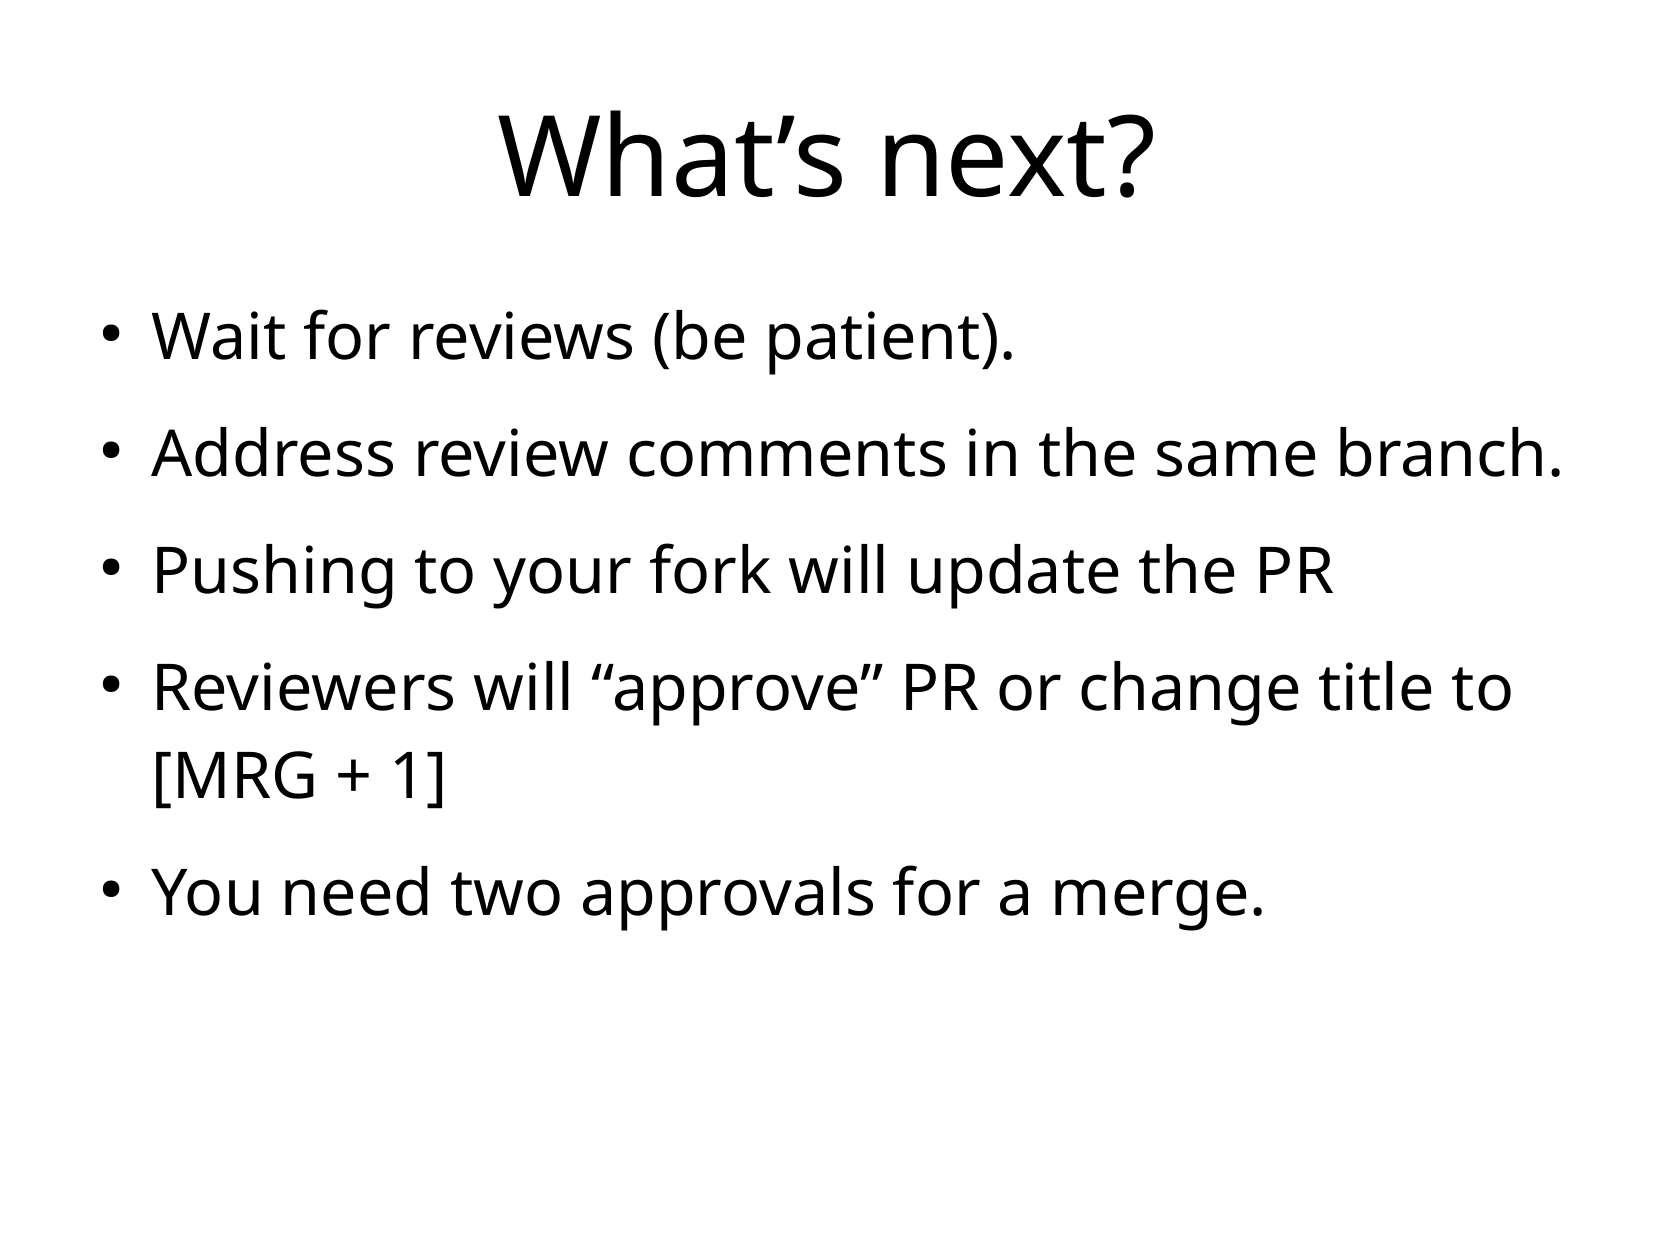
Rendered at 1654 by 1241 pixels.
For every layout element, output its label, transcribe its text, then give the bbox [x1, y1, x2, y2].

list Wait for reviews (be patient). Address review comments in the same branch. Pushing to your fork will update the PR Reviewers will “approve” PR or change title to [MRG + 1] You need two approvals for a merge. [82, 290, 1571, 1010]
title What’s next? [82, 49, 1571, 257]
